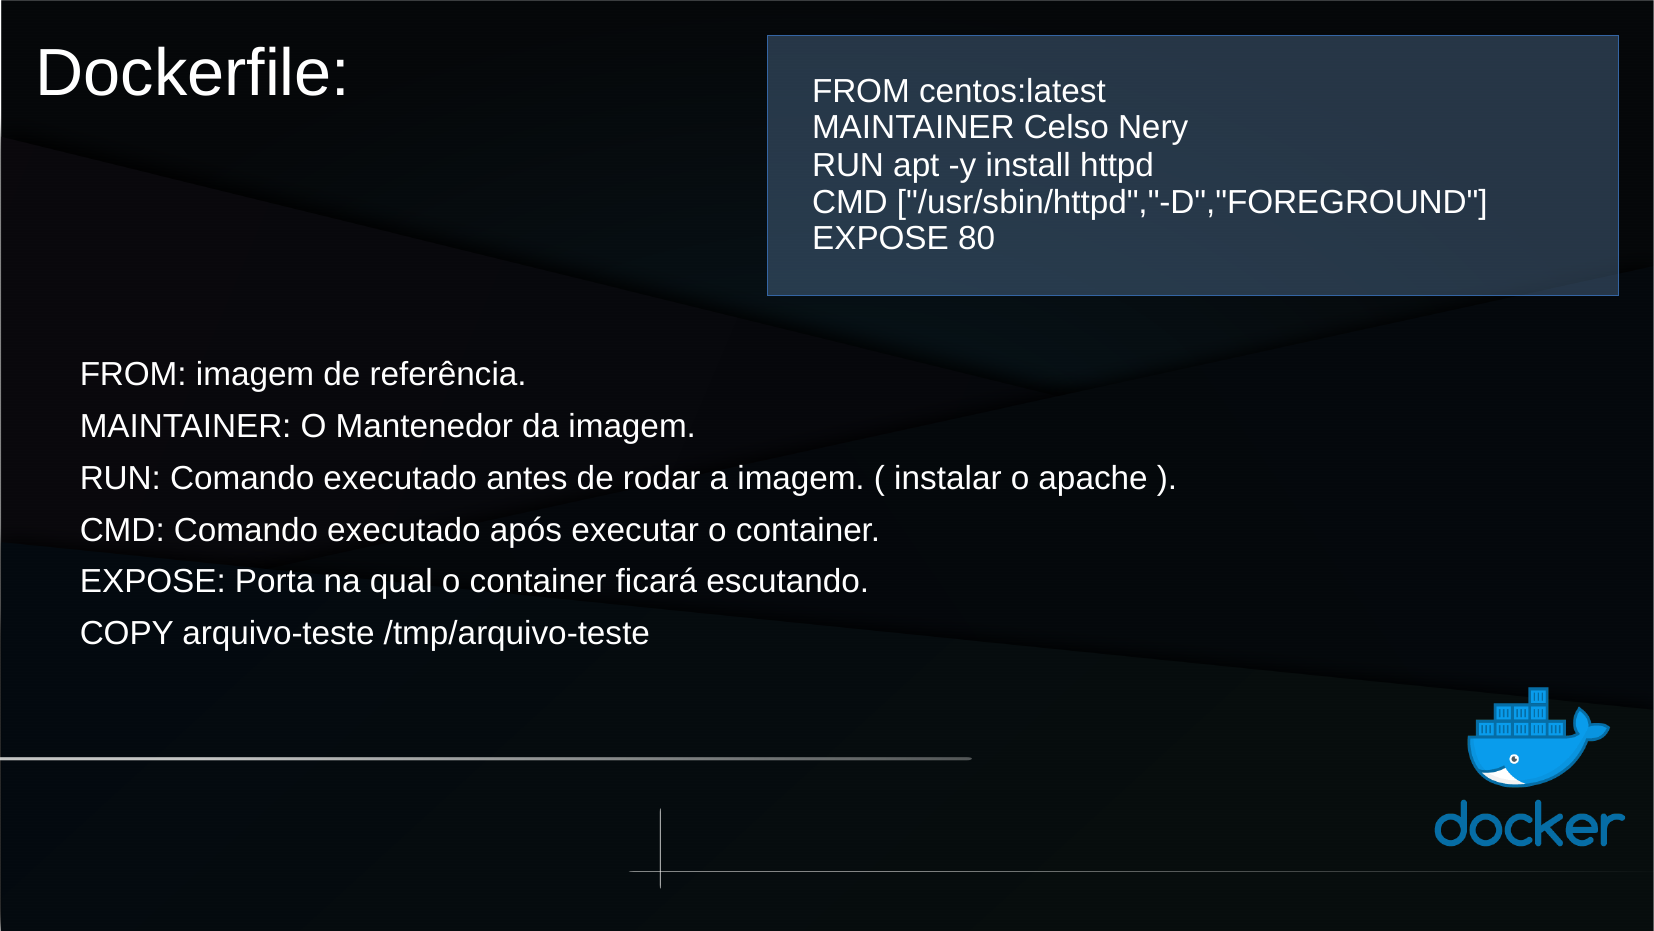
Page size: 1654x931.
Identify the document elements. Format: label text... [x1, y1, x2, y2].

picture [0, 0, 1654, 931]
list Dockerfile: [35, 35, 591, 119]
text_box FROM centos:latest MAINTAINER Celso Nery RUN apt -y install httpd CMD ["/usr/sbin/httpd","-D","FOREGROUND"] EXPOSE 80 [797, 64, 1590, 266]
text_box FROM: imagem de referência. MAINTAINER: O Mantenedor da imagem. RUN: Comando executado antes de rodar a imagem. ( instalar o apache ). CMD: Comando executado após executar o container. EXPOSE: Porta na qual o container ficará escutando. COPY arquivo-teste /tmp/arquivo-teste [64, 348, 1331, 689]
text_box [767, 35, 1619, 296]
